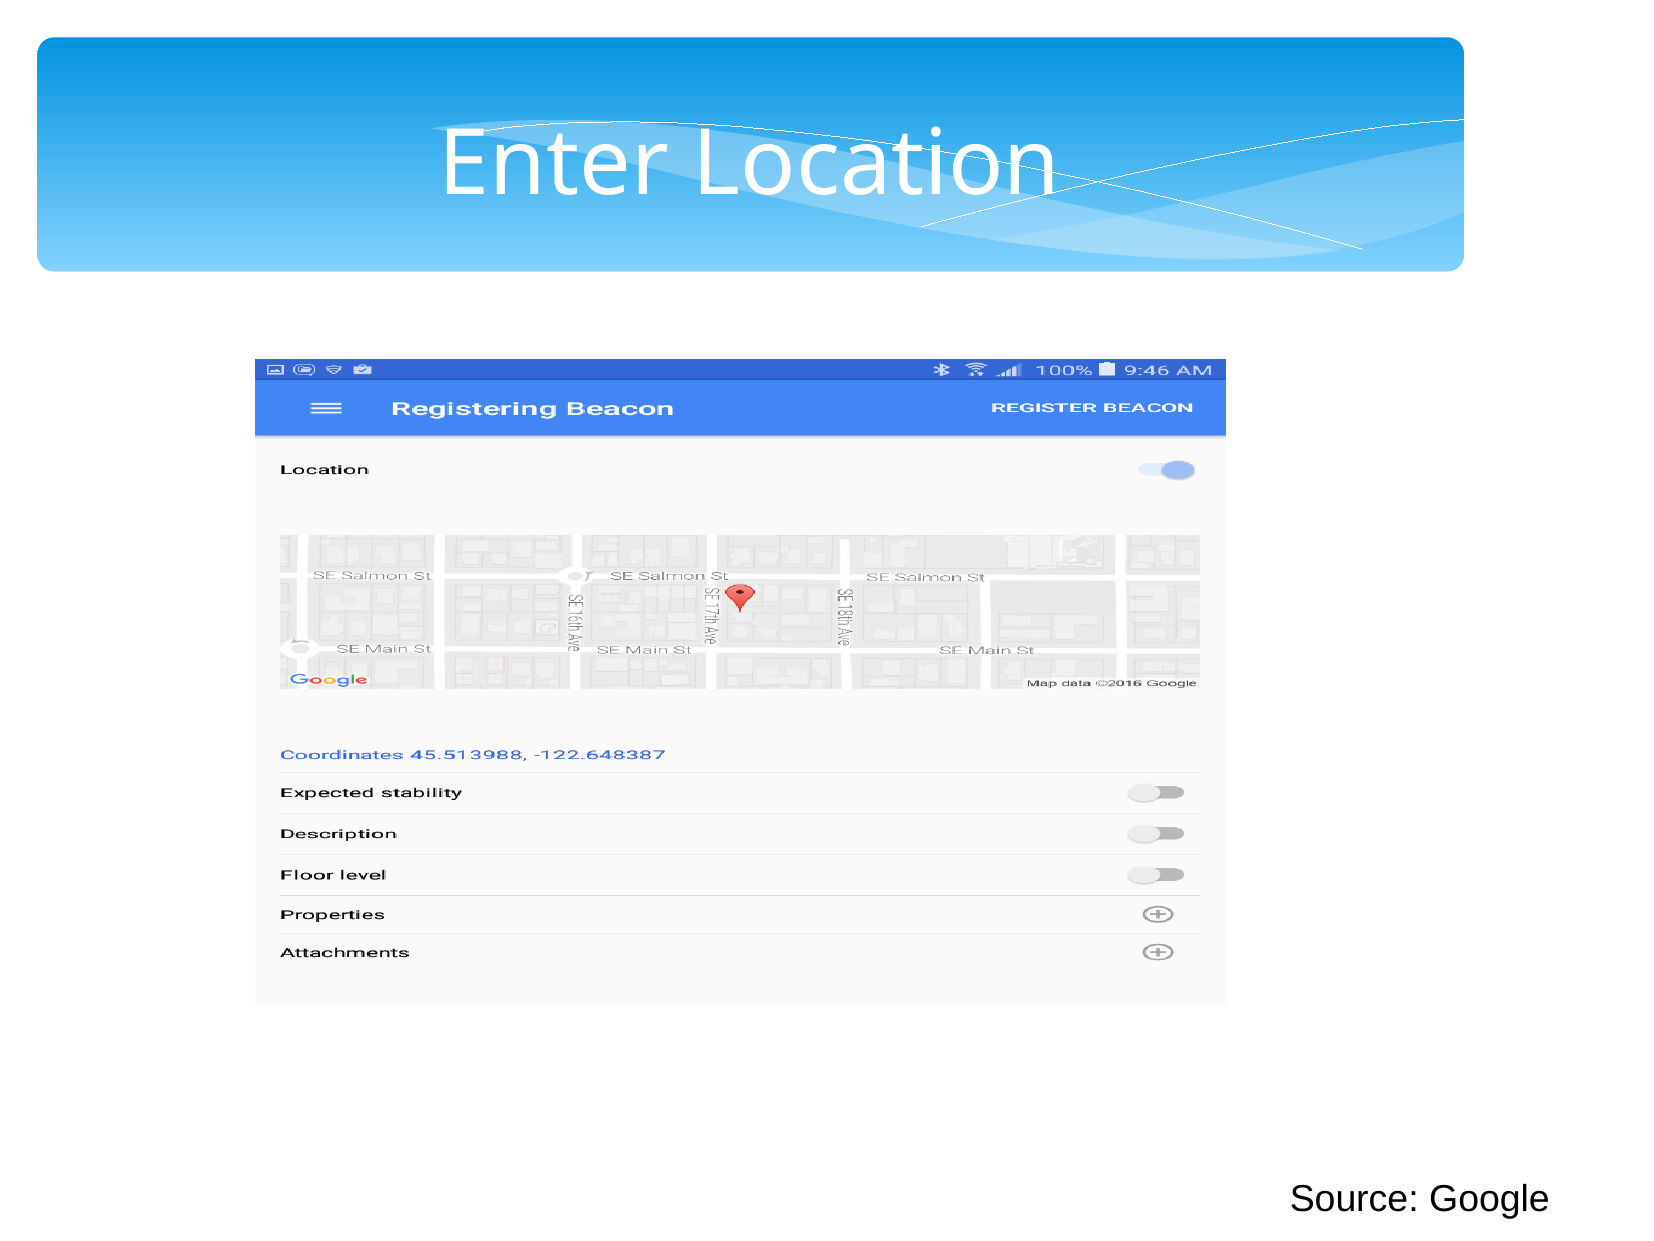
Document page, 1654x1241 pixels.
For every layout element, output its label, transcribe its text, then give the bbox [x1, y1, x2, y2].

title Enter Location [74, 55, 1425, 261]
text_box Source: Google [1274, 1170, 1605, 1232]
picture [255, 359, 1226, 1006]
